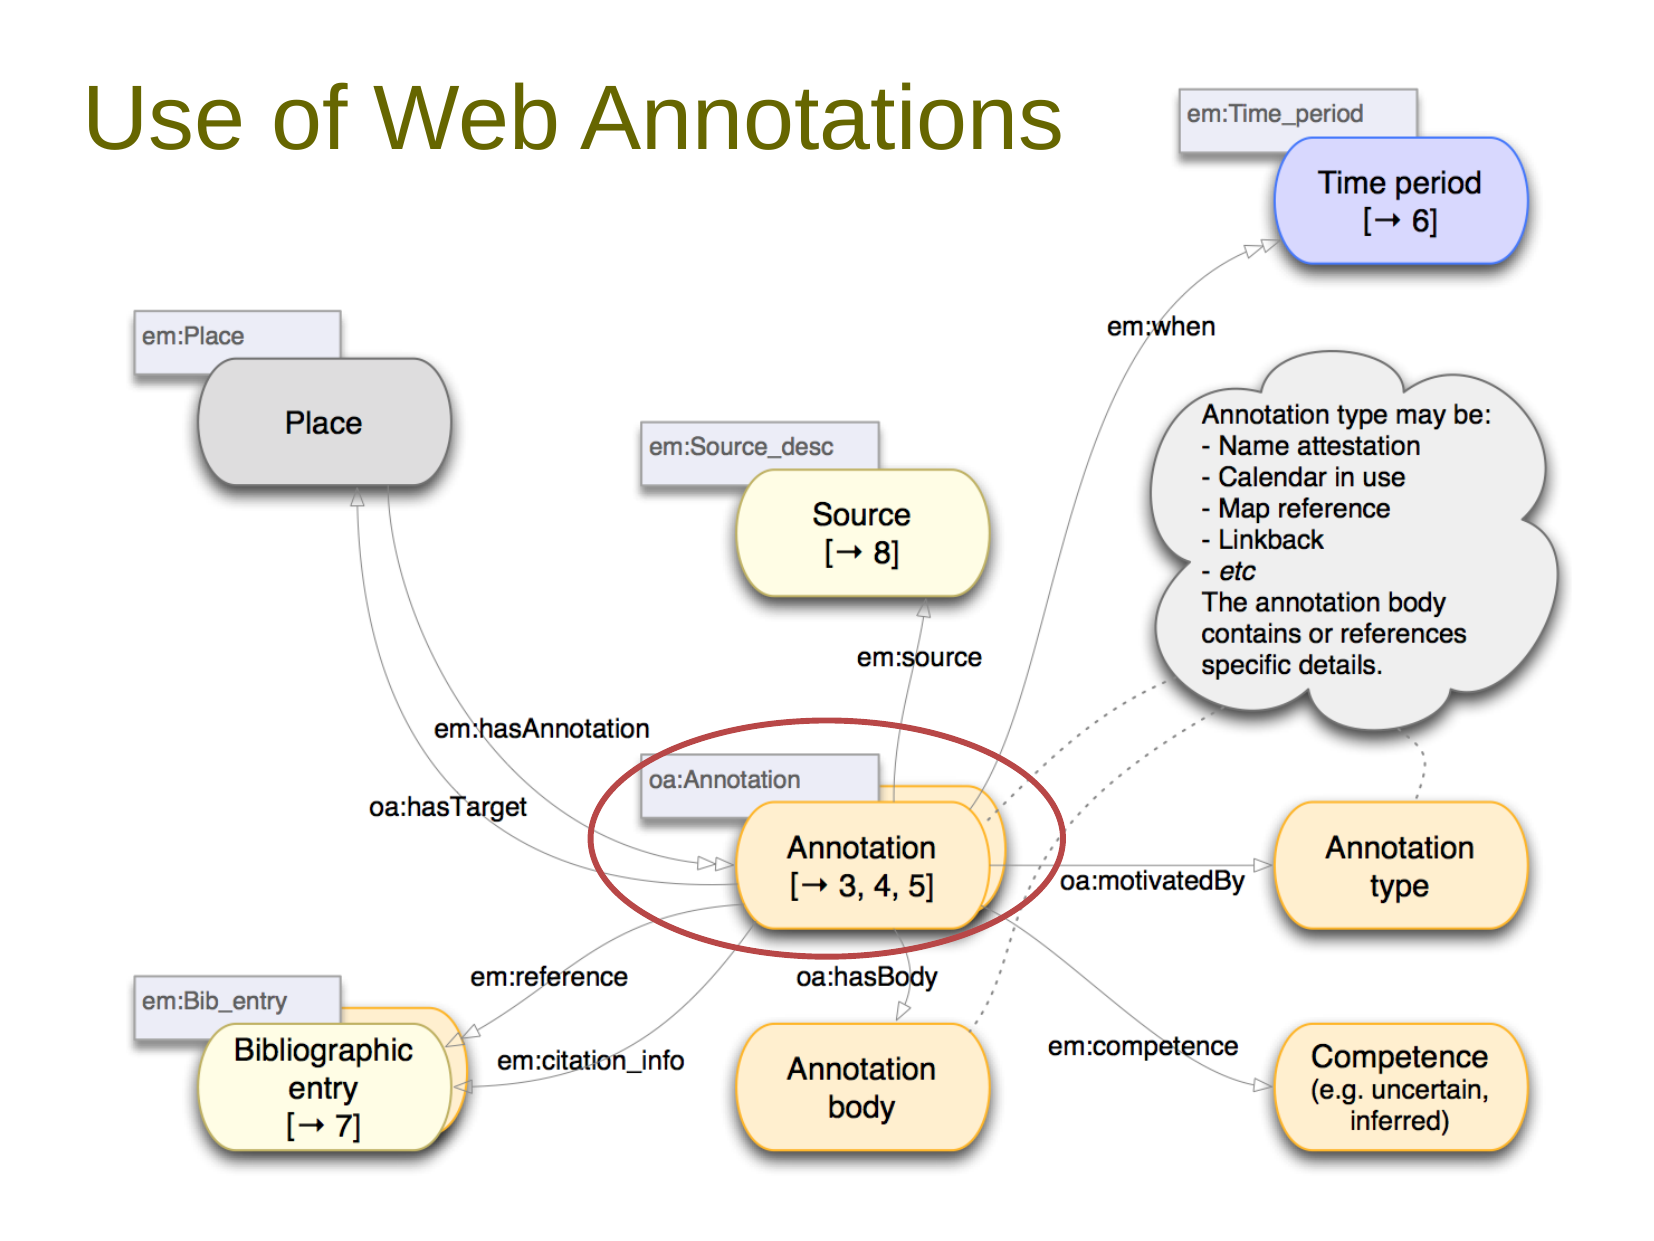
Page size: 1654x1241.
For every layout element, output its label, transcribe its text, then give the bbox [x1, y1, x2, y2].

title Use of Web Annotations [82, 13, 1152, 222]
picture [94, 17, 1573, 1215]
